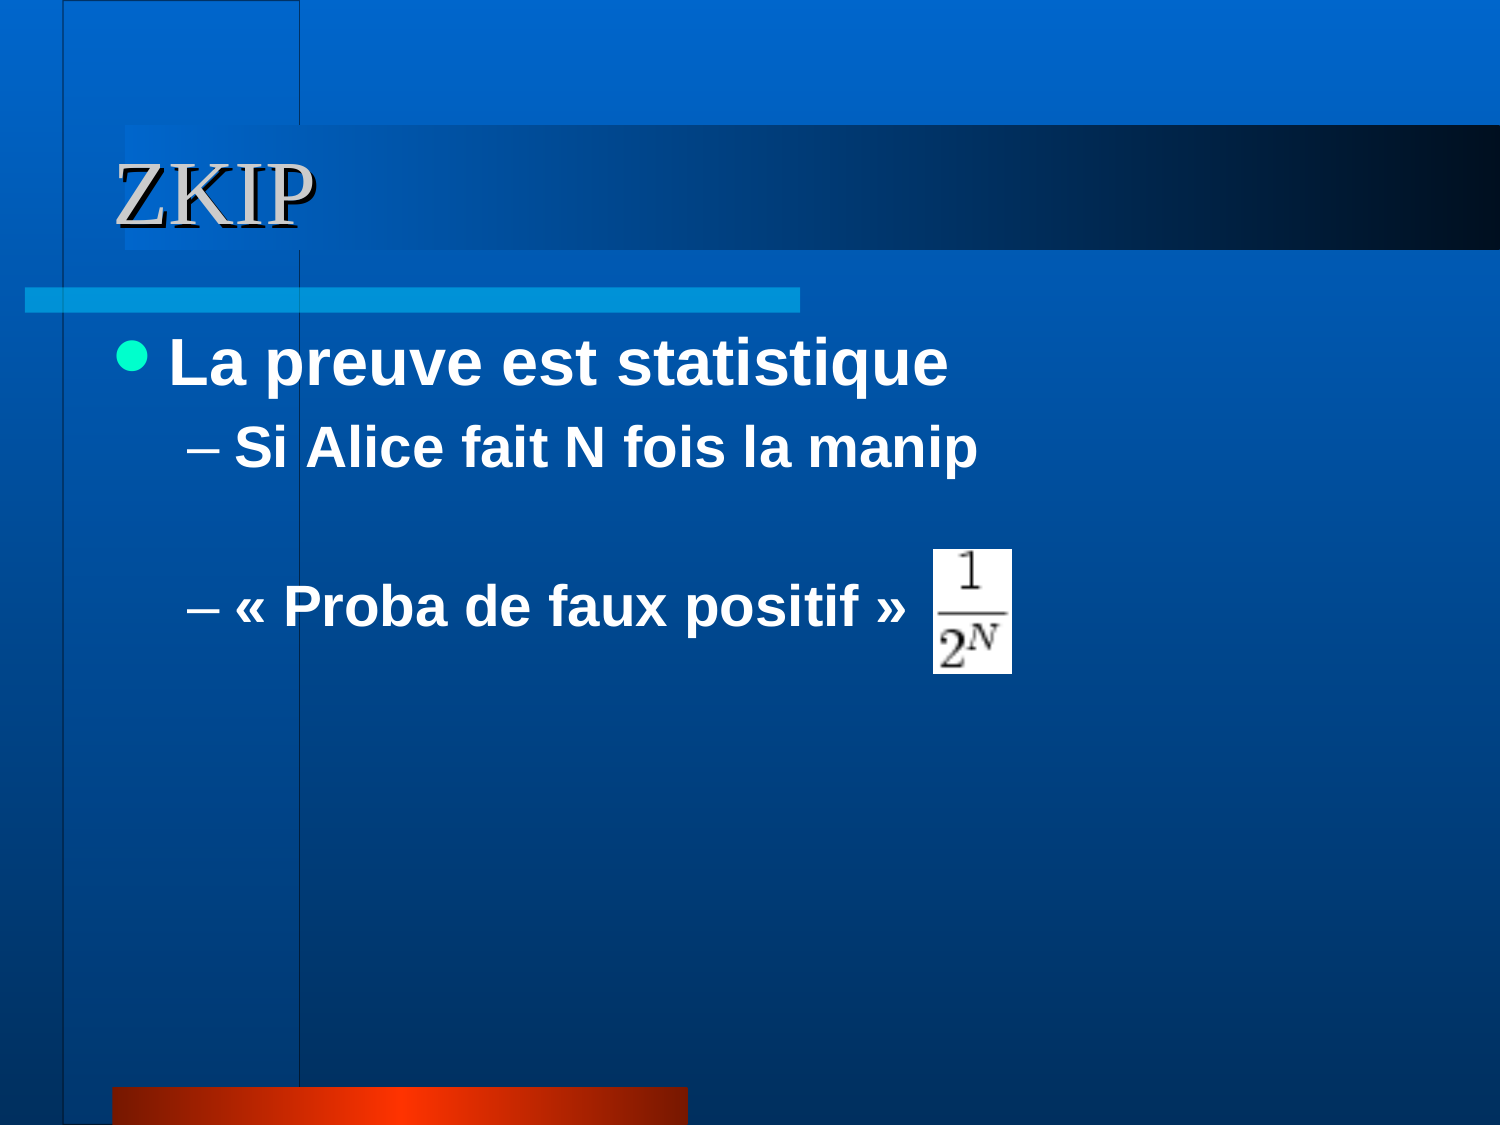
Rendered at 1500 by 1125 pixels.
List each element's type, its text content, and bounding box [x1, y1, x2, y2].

title ZKIP [112, 83, 1388, 304]
picture [933, 549, 1012, 674]
list La preuve est statistique Si Alice fait N fois la manip « Proba de faux positif » [112, 324, 1388, 1005]
